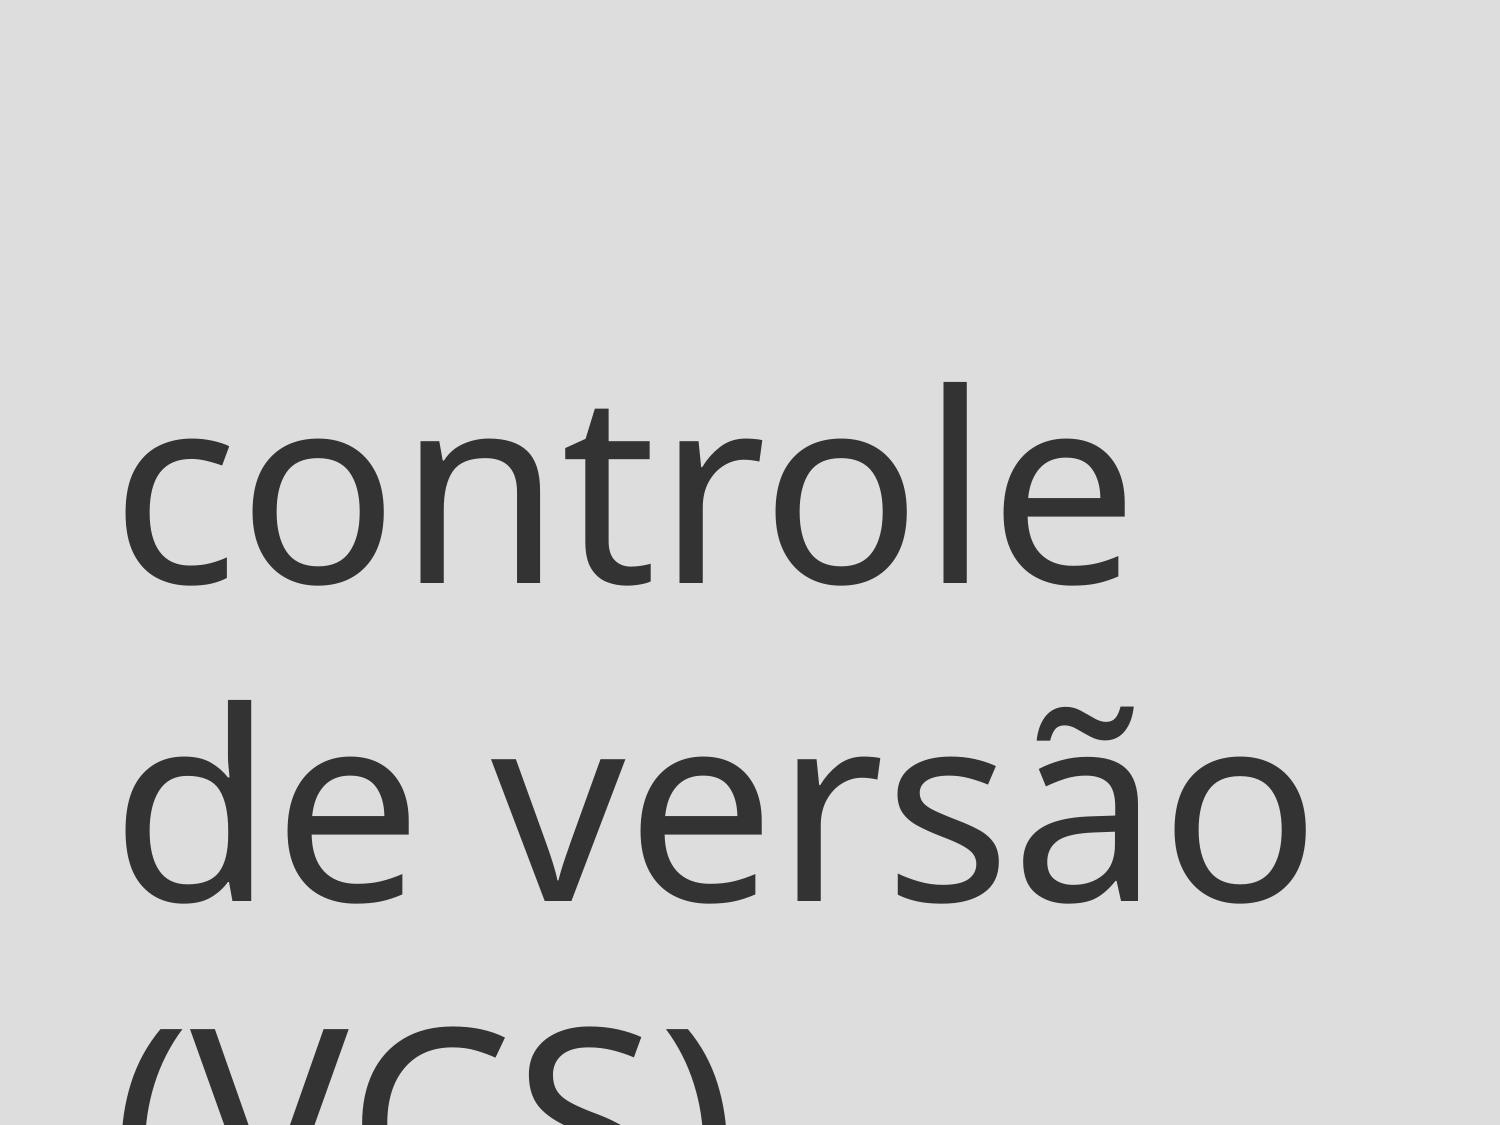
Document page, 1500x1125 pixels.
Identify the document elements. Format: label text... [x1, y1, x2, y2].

title controle de versão (VCS) [75, 305, 1425, 820]
